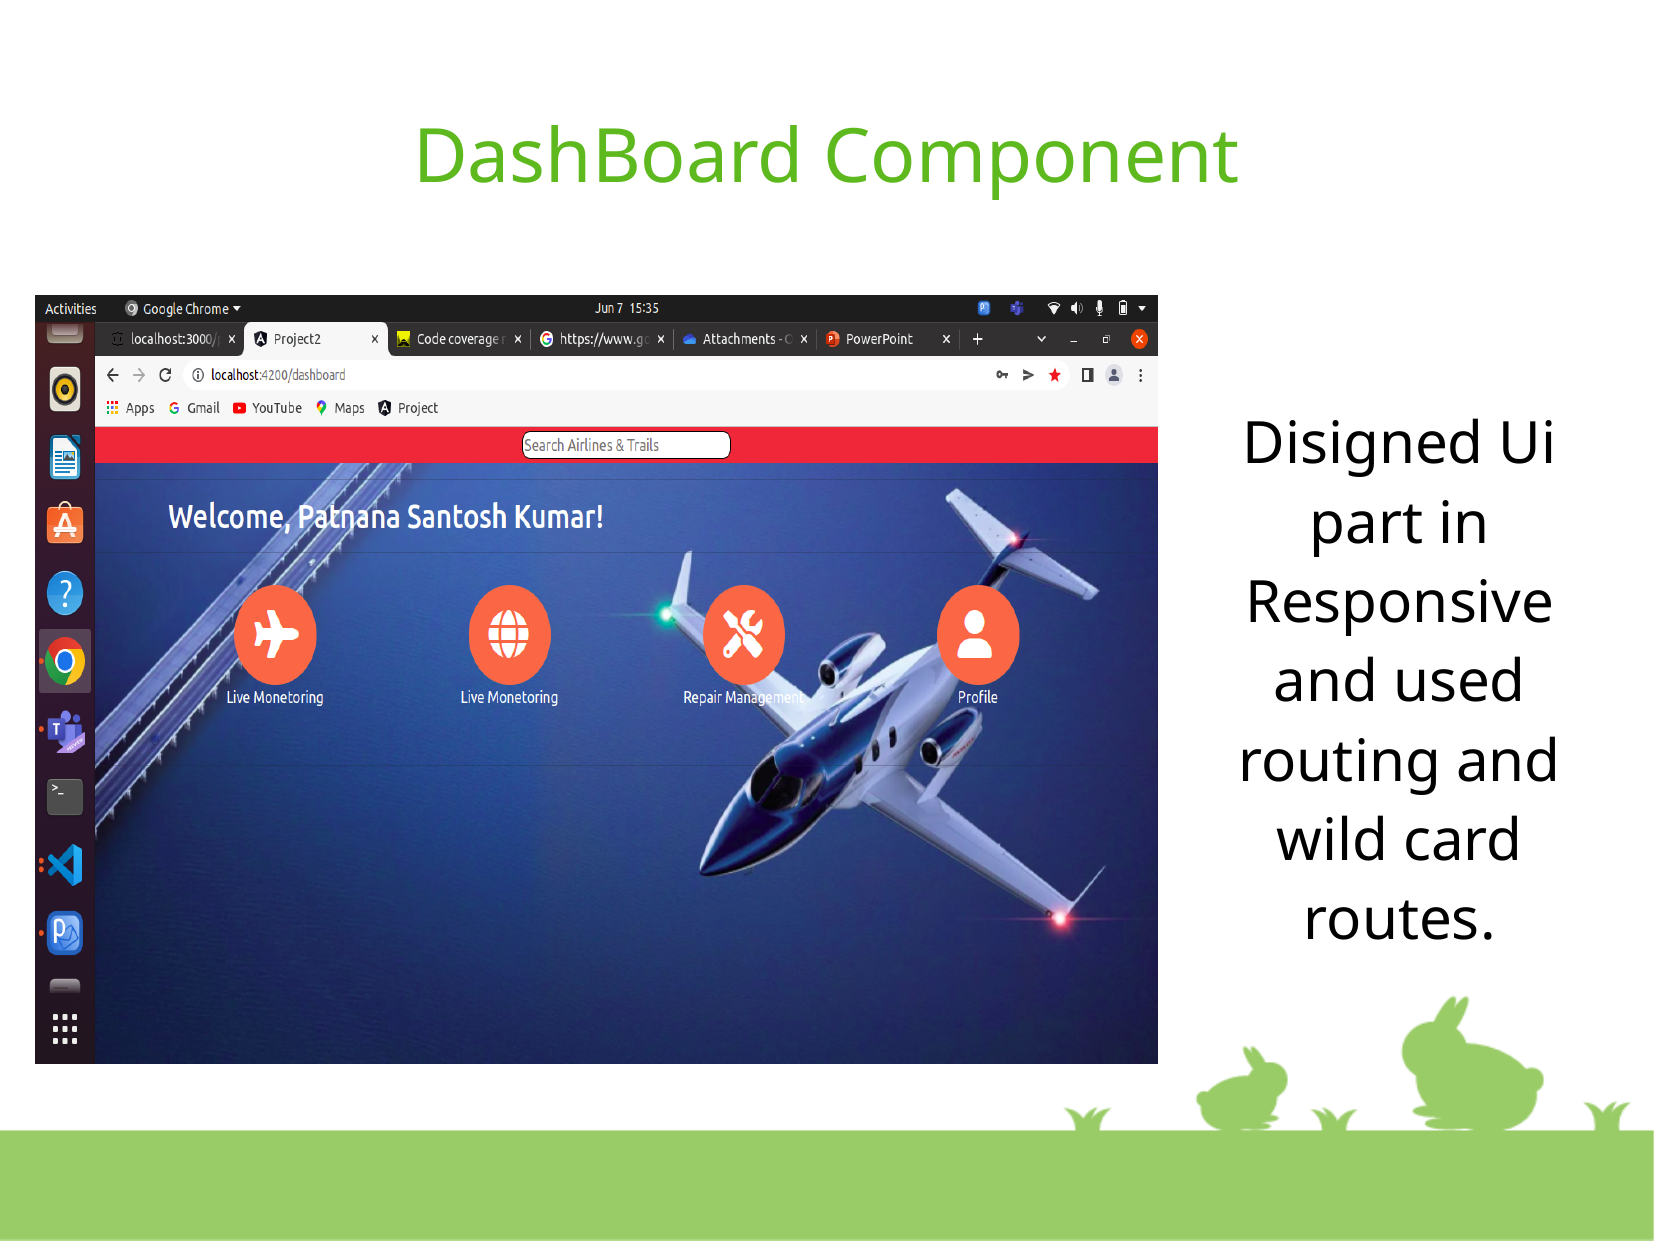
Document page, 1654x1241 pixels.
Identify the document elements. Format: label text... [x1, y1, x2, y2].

subtitle Disigned Ui part in Responsive and used routing and wild card routes. [1192, 295, 1607, 1063]
picture [0, 0, 1654, 1241]
title DashBoard Component [82, 49, 1571, 257]
